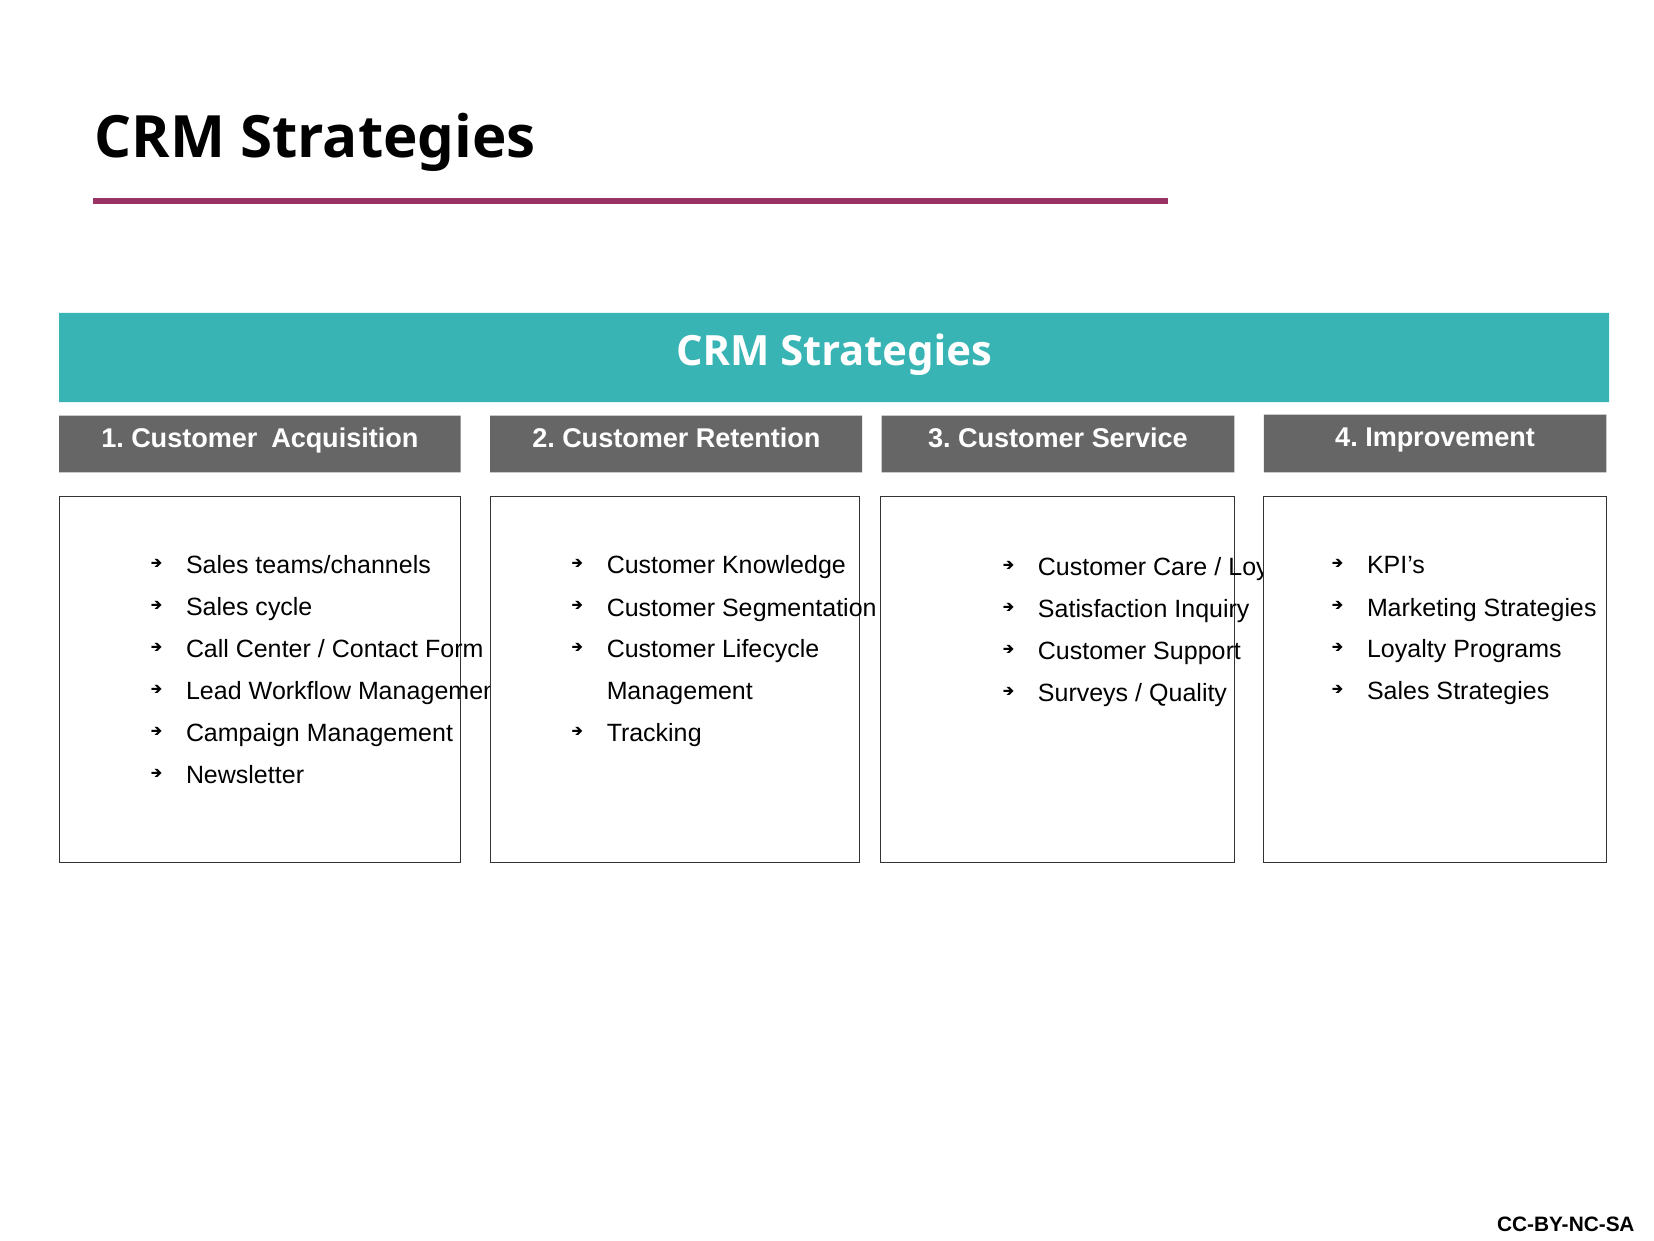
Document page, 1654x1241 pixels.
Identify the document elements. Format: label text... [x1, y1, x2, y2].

text_box [490, 496, 860, 863]
text_box CRM Strategies [59, 312, 1610, 403]
text_box Customer Care / Loyalty Satisfaction Inquiry Customer Support Surveys / Quality [944, 555, 1146, 733]
text_box 3. Customer Service [881, 415, 1235, 473]
text_box Sales teams/channels Sales cycle Call Center / Contact Form Lead Workflow Management Campaign Management Newsletter [92, 565, 404, 761]
text_box Customer Knowledge Customer Segmentation Customer Lifecycle Management Tracking [513, 544, 824, 740]
title CRM Strategies [94, 31, 1571, 239]
text_box KPI’s Marketing Strategies Loyalty Programs Sales Strategies [1273, 544, 1585, 740]
text_box 2. Customer Retention [490, 415, 863, 473]
text_box [1263, 496, 1607, 863]
text_box [880, 496, 1235, 863]
text_box 4. Improvement [1263, 414, 1607, 473]
text_box 1. Customer Acquisition [59, 415, 461, 473]
text_box CC-BY-NC-SA [1482, 1204, 1654, 1241]
text_box [59, 496, 461, 863]
text_box [851, 604, 859, 615]
